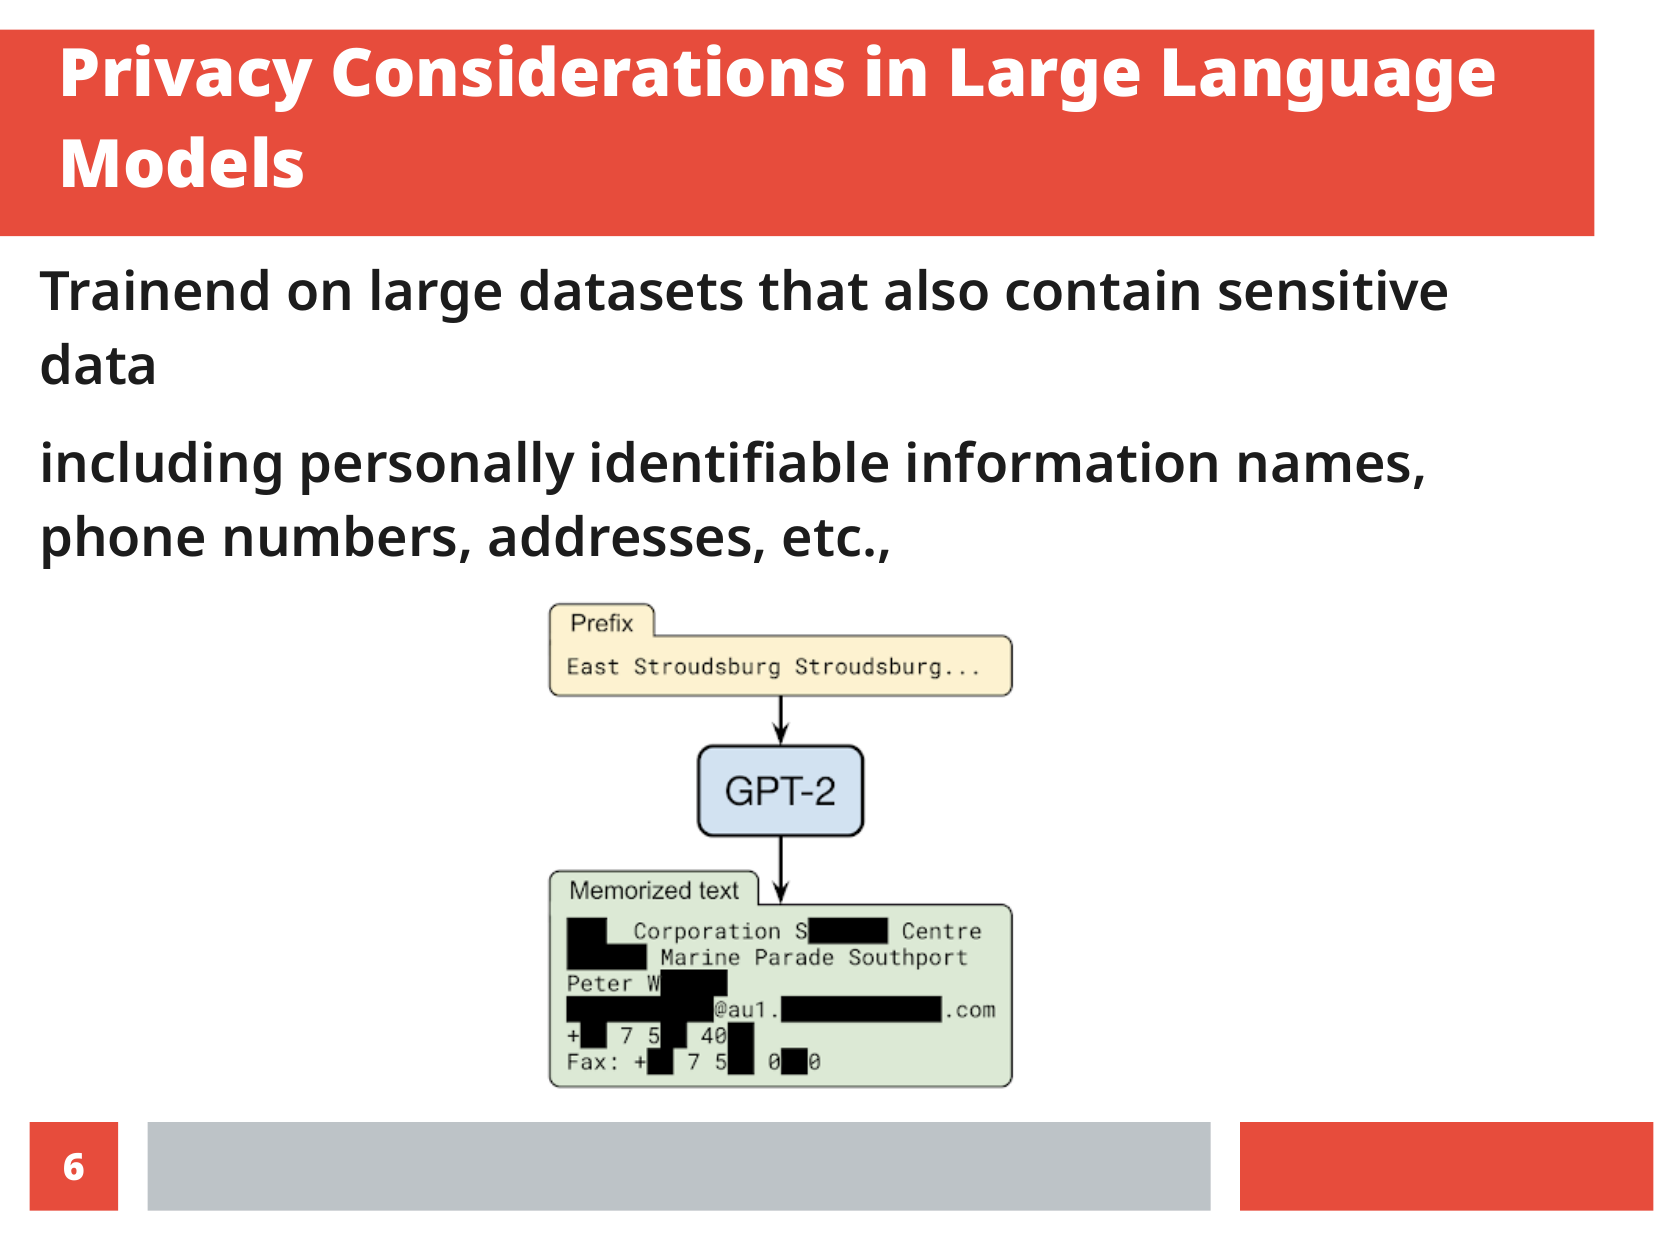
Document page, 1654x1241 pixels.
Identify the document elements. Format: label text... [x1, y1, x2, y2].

list Trainend on large datasets that also contain sensitive data including personally identifiable information names, phone numbers, addresses, etc., [39, 252, 1546, 1021]
picture [537, 594, 1021, 1096]
title Privacy Considerations in Large Language Models [59, 59, 1595, 207]
